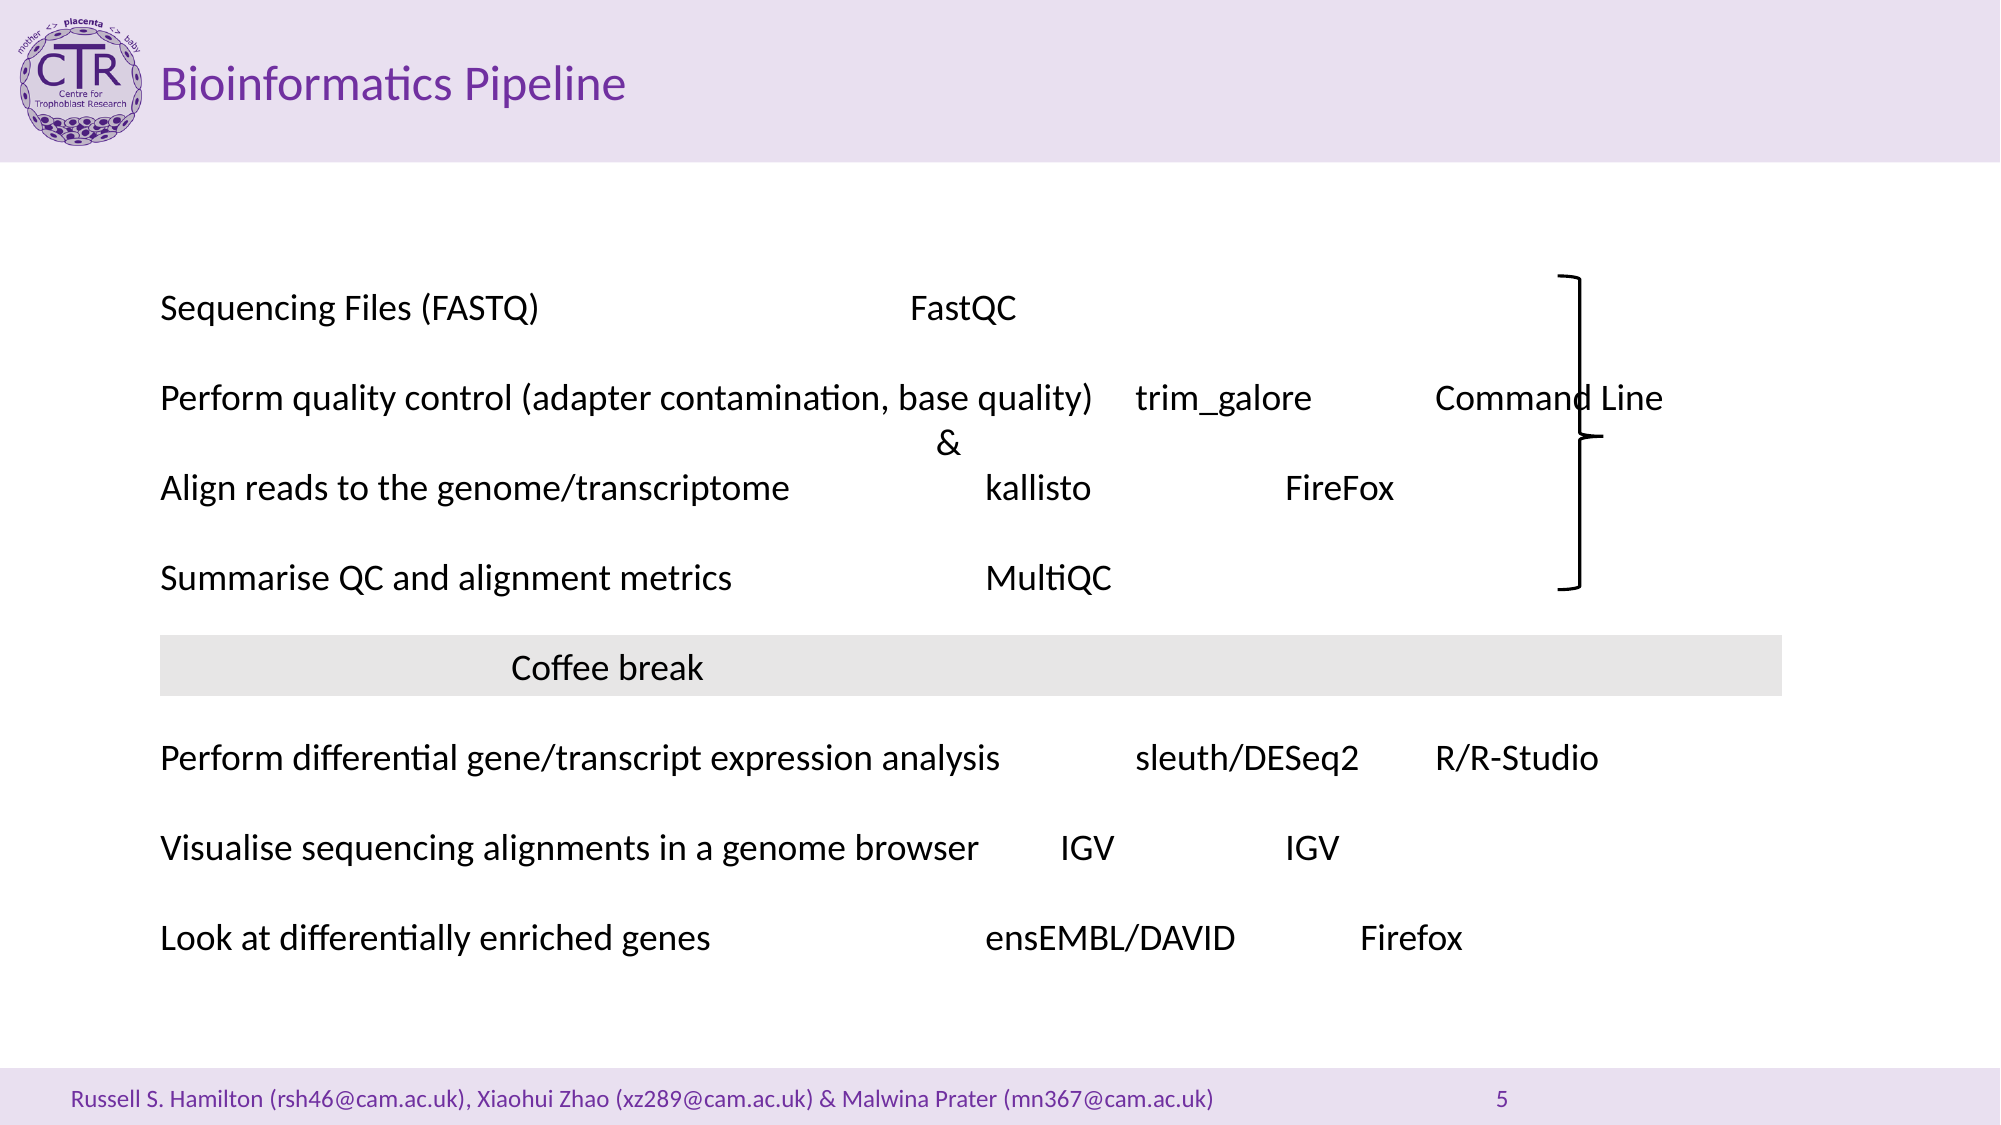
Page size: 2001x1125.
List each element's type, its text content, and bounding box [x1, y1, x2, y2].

text_box Bioinformatics Pipeline [145, 43, 647, 119]
text_box [0, 1068, 2000, 1125]
text_box [0, 0, 2000, 162]
text_box Russell S. Hamilton (rsh46@cam.ac.uk), Xiaohui Zhao (xz289@cam.ac.uk) & Malwina Prater (mn367@cam.ac.uk) 5 [56, 1075, 1910, 1120]
text_box Sequencing Files (FASTQ) FastQC Perform quality control (adapter contamination, base quality) trim_galore Command Line & Align reads to the genome/transcriptome kallisto FireFox Summarise QC and alignment metrics MultiQC Coffee break Perform differential gene/transcript expression analysis sleuth/DESeq2 R/R-Studio Visualise sequencing alignments in a genome browser IGV IGV Look at differentially enriched genes ensEMBL/DAVID Firefox [145, 275, 1922, 1019]
